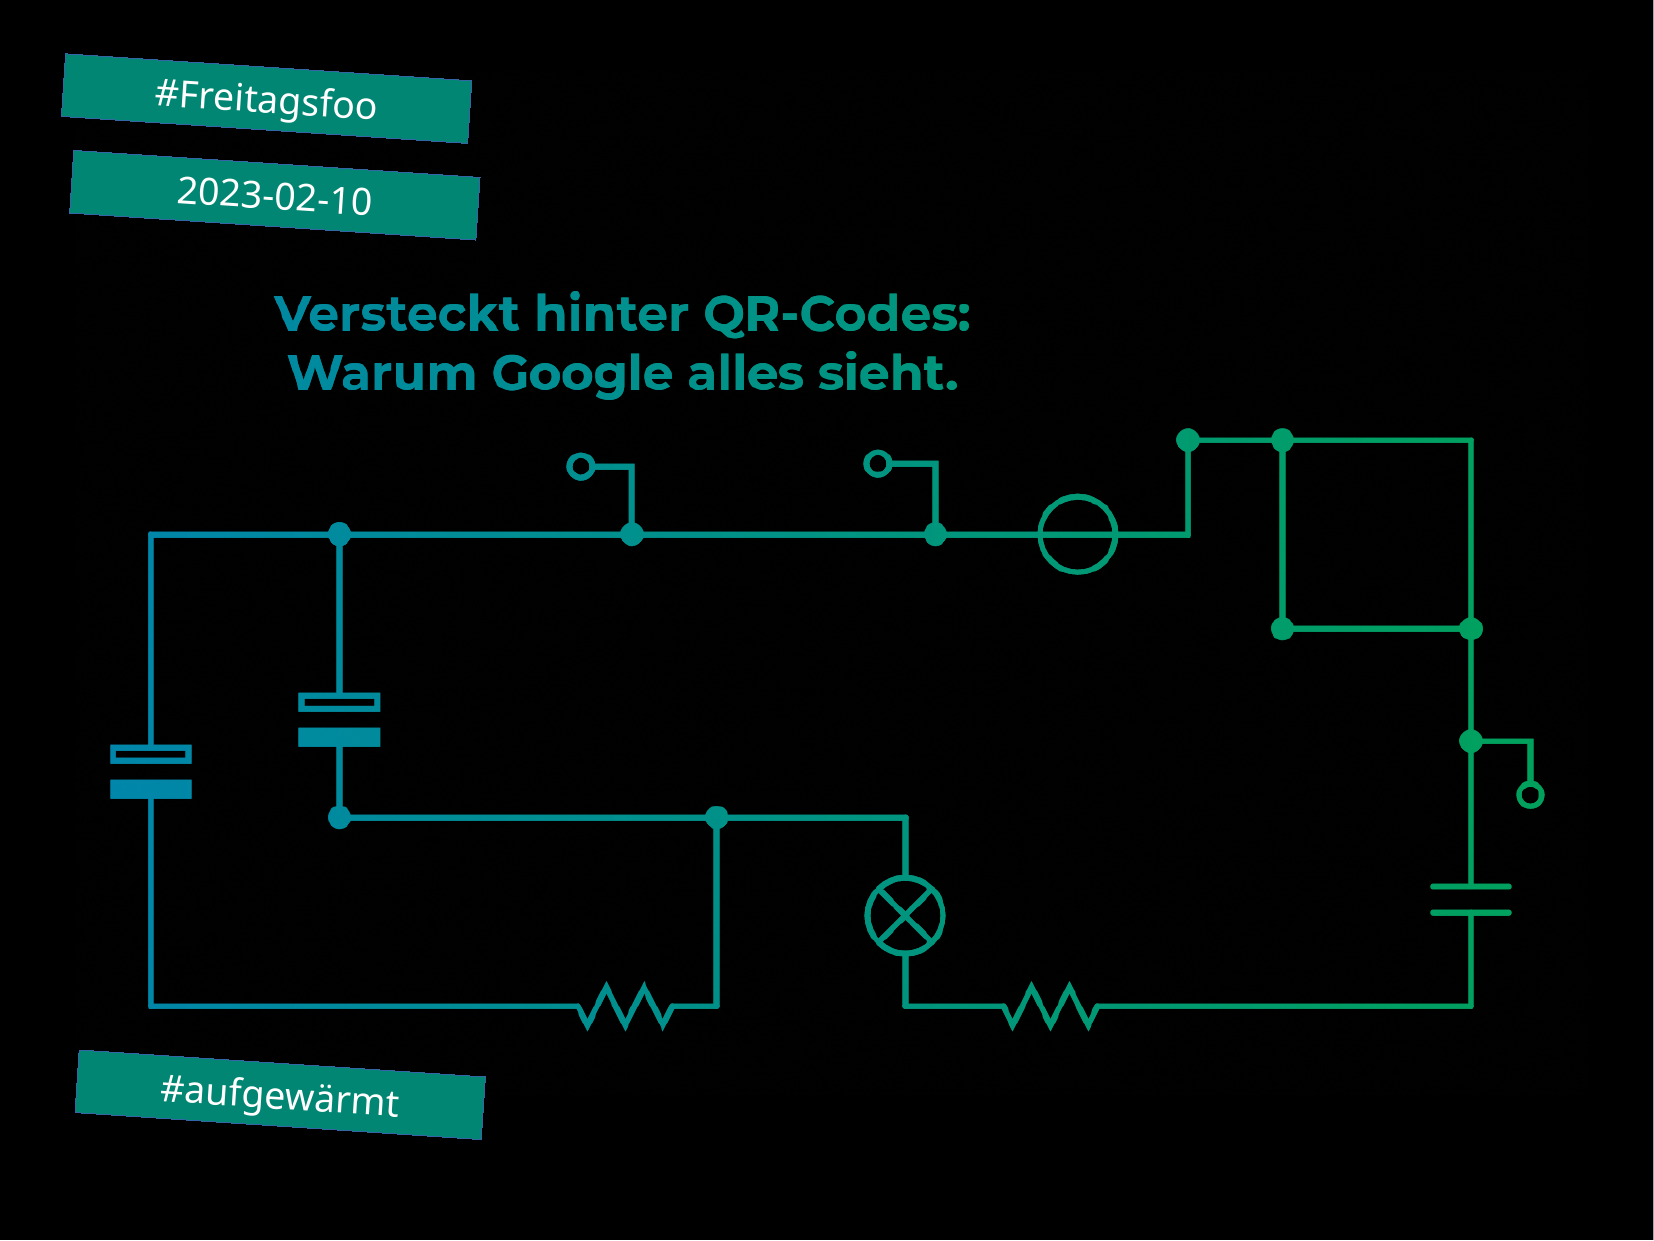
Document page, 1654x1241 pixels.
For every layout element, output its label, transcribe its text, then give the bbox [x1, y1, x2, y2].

text_box #Freitagsfoo [61, 53, 472, 144]
text_box 2023-02-10 [69, 150, 481, 241]
picture [75, 70, 1590, 1095]
text_box #aufgewärmt [75, 1050, 486, 1140]
